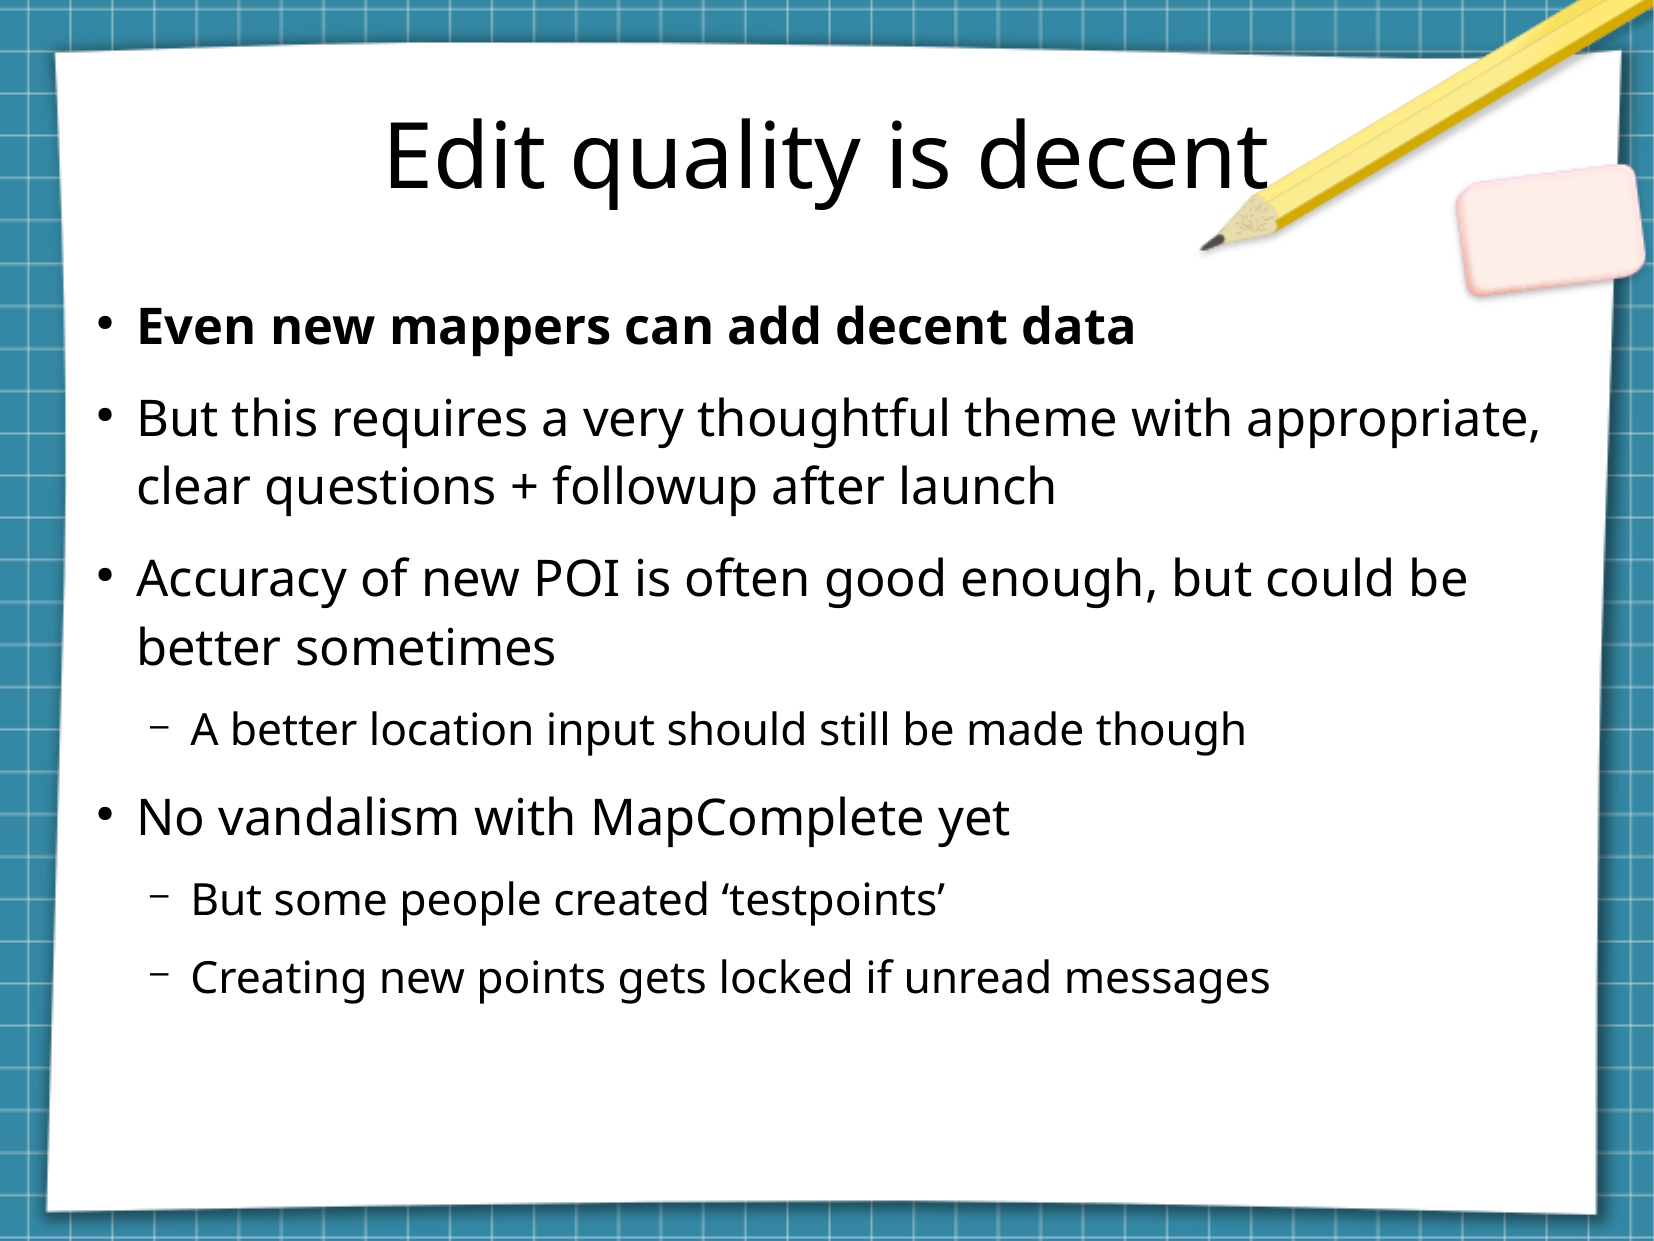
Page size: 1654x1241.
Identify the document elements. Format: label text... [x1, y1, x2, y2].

list Even new mappers can add decent data But this requires a very thoughtful theme with appropriate, clear questions + followup after launch Accuracy of new POI is often good enough, but could be better sometimes A better location input should still be made though No vandalism with MapComplete yet But some people created ‘testpoints’ Creating new points gets locked if unread messages [82, 290, 1571, 1010]
title Edit quality is decent [82, 49, 1571, 257]
picture [0, 0, 1654, 1241]
